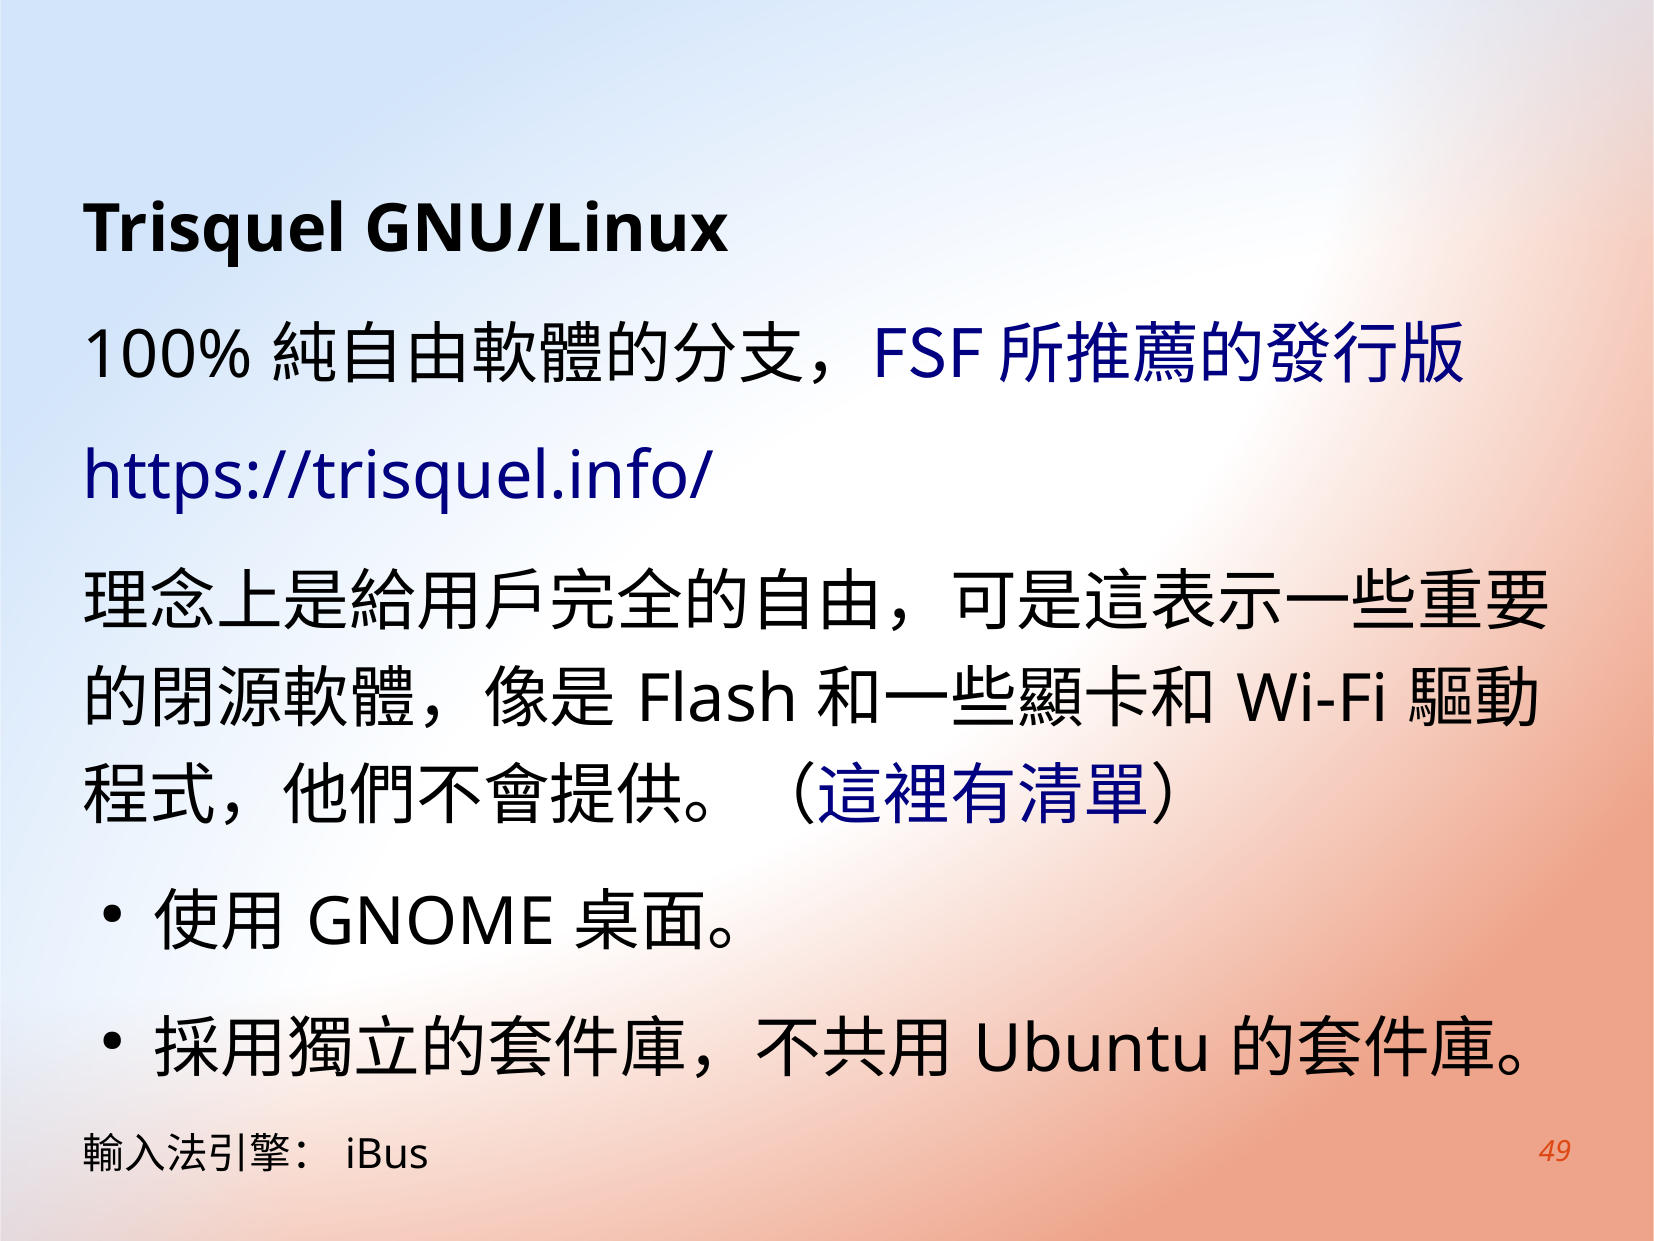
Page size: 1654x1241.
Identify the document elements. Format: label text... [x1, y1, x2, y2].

picture [0, 0, 1654, 1241]
list Trisquel GNU/Linux 100%純自由軟體的分支，FSF 所推薦的發行版 https://trisquel.info/ 理念上是給用戶完全的自由，可是這表示一些重要的閉源軟體，像是Flash和一些顯卡和Wi-Fi驅動程式，他們不會提供。（這裡有清單） 使用GNOME桌面。 採用獨立的套件庫，不共用Ubuntu的套件庫。 輸入法引擎：iBus [82, 180, 1571, 1201]
